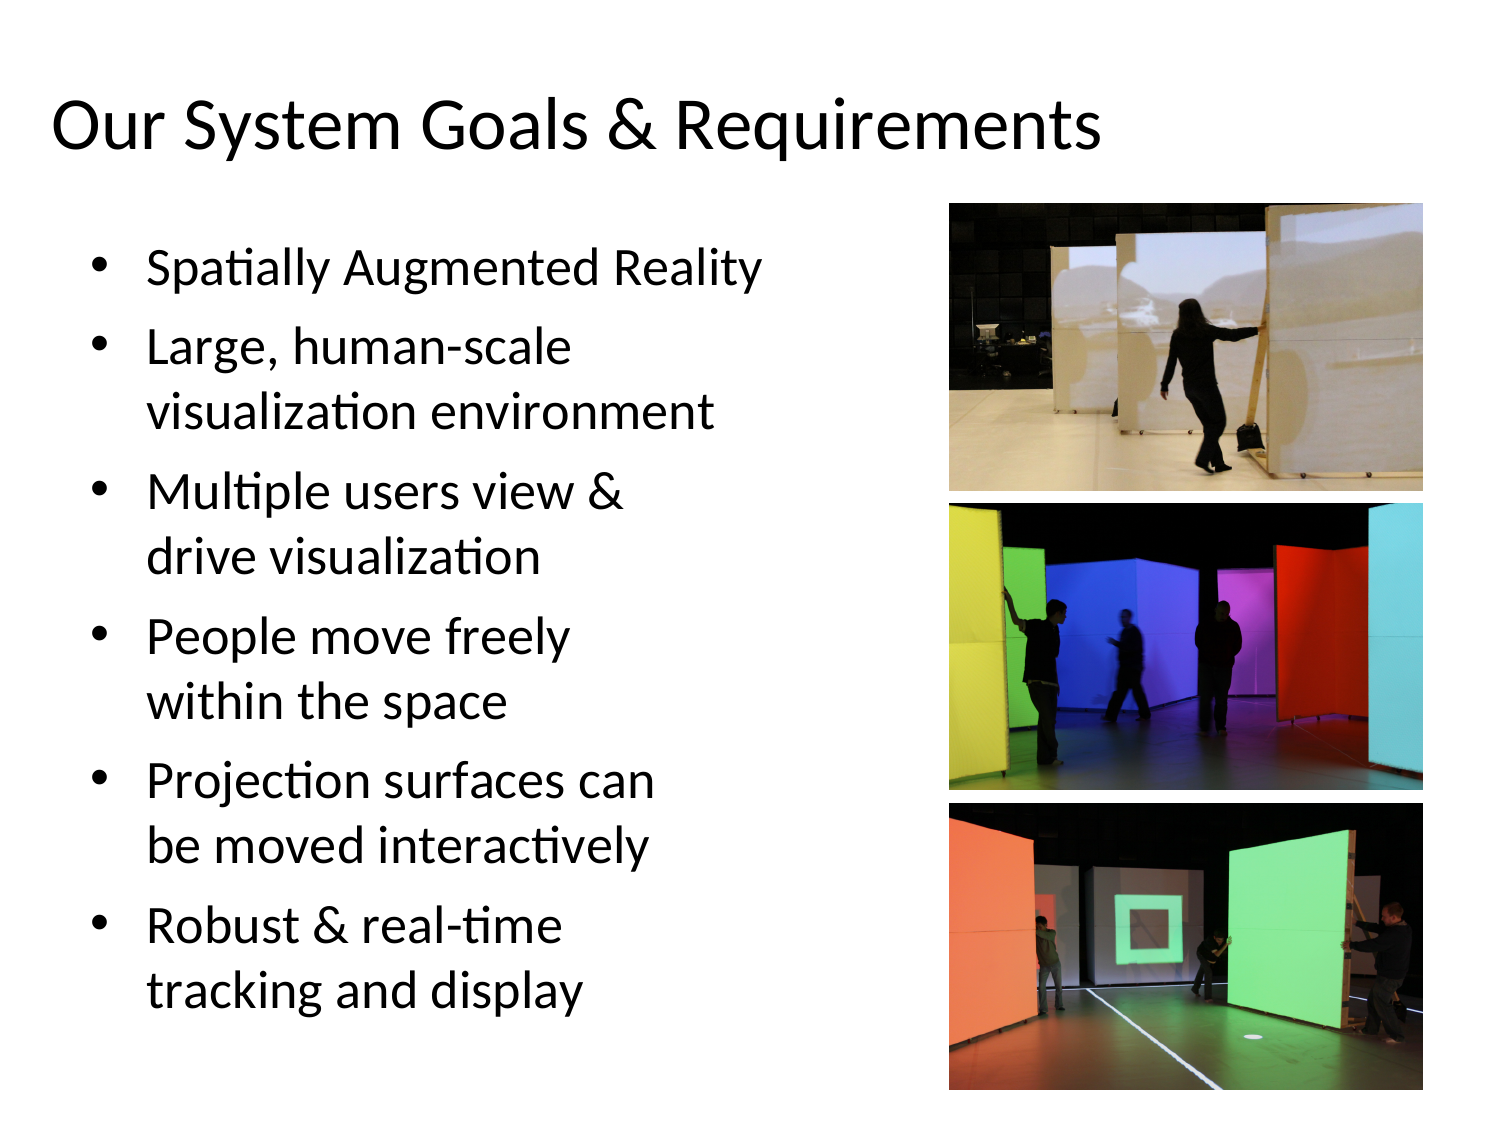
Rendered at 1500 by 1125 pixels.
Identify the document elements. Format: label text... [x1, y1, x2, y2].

picture [949, 803, 1423, 1090]
list Spatially Augmented Reality Large, human-scale visualization environment Multiple users view & drive visualization People move freely within the space Projection surfaces can be moved interactively Robust & real-time tracking and display [74, 223, 984, 1079]
picture [949, 503, 1423, 790]
title Our System Goals & Requirements [36, 45, 1472, 195]
picture [949, 203, 1423, 491]
